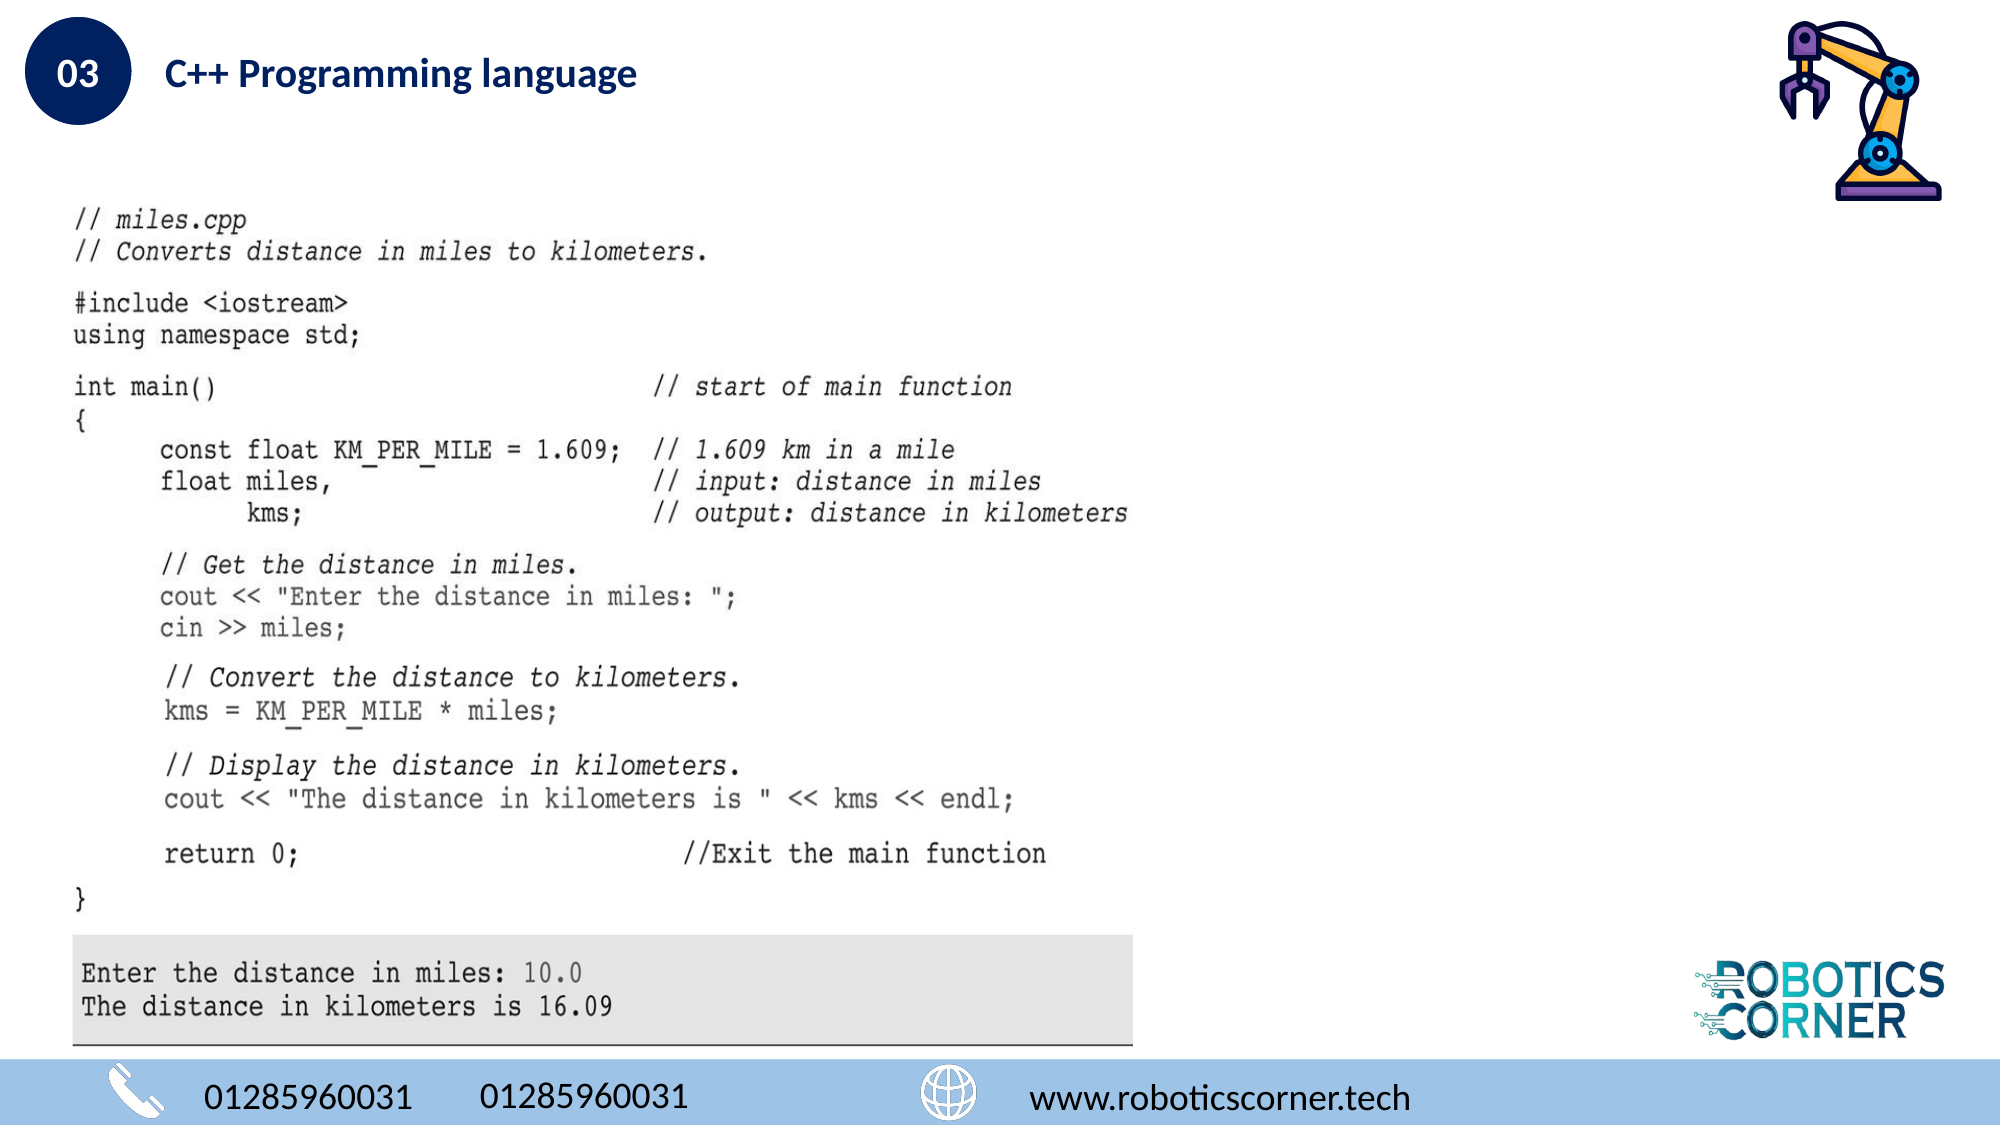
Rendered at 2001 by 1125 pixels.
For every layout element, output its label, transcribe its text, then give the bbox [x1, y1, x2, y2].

text_box [981, 1059, 2000, 1125]
picture [103, 1057, 170, 1124]
picture [915, 1059, 981, 1125]
text_box www.roboticscorner.tech [1014, 1065, 1531, 1125]
text_box 01285960031 [465, 1063, 811, 1124]
picture [1680, 859, 1953, 1059]
picture [72, 663, 1133, 1047]
text_box [0, 1059, 915, 1125]
picture [72, 205, 1133, 646]
text_box 03 [22, 14, 134, 128]
picture [1771, 21, 1950, 201]
text_box 01285960031 [189, 1064, 495, 1125]
text_box C++ Programming language [150, 38, 697, 103]
